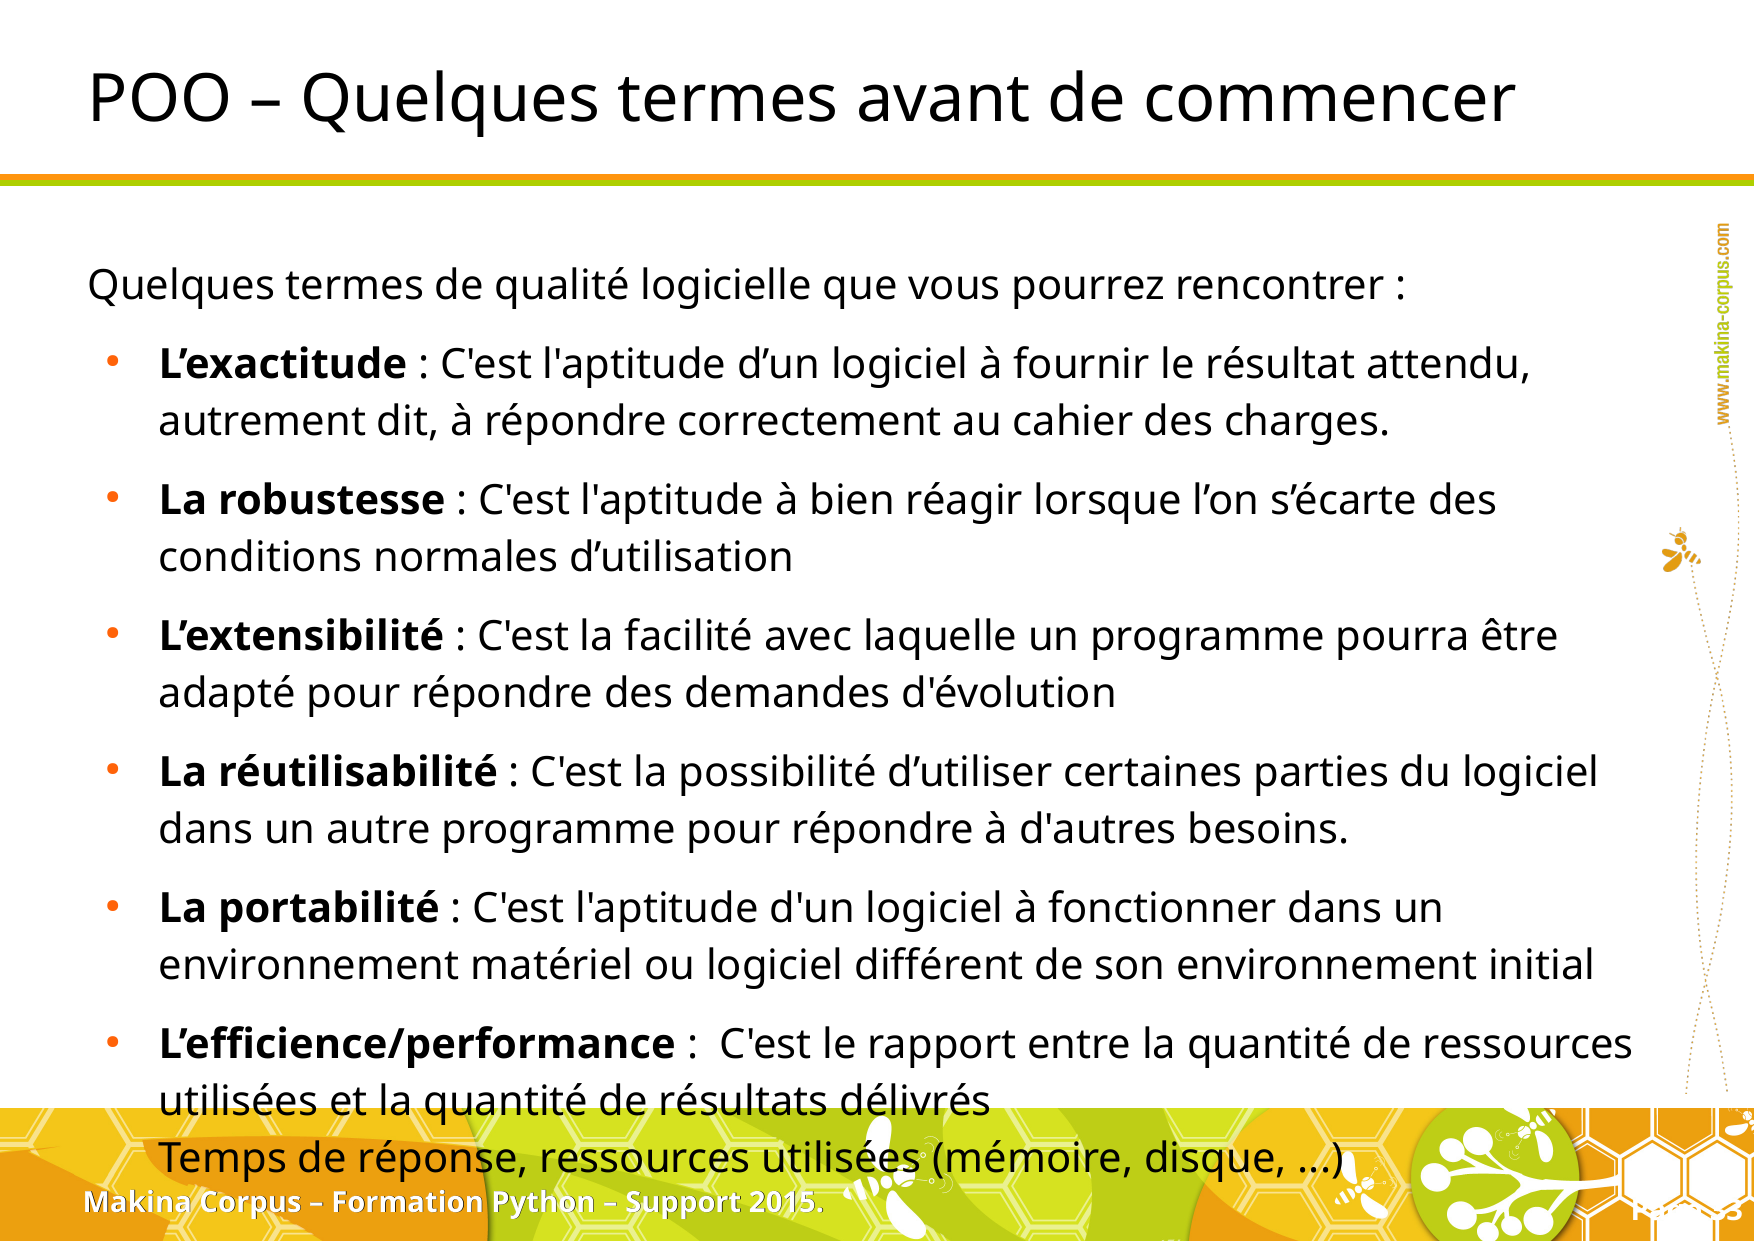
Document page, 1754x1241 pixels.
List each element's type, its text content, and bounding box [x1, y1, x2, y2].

picture [1639, 203, 1754, 1093]
picture [395, 1108, 405, 1112]
picture [0, 1108, 1754, 1241]
picture [480, 1108, 490, 1112]
picture [165, 1108, 176, 1112]
picture [725, 1108, 736, 1112]
picture [430, 1108, 441, 1112]
picture [846, 1108, 857, 1112]
list Quelques termes de qualité logicielle que vous pourrez rencontrer : L’exactitude : C'est l'aptitude d’un logiciel à fournir le résultat attendu, autrement dit, à répondre correctement au cahier des charges. La robustesse : C'est l'aptitude à bien réagir lorsque l’on s’écarte des conditions normales d’utilisation L’extensibilité : C'est la facilité avec laquelle un programme pourra être adapté pour répondre des demandes d'évolution La réutilisabilité : C'est la possibilité d’utiliser certaines parties du logiciel dans un autre programme pour répondre à d'autres besoins. La portabilité : C'est l'aptitude d'un logiciel à fonctionner dans un environnement matériel ou logiciel différent de son environnement initial L’efficience/performance : C'est le rapport entre la quantité de ressources utilisées et la quantité de résultats délivrés Temps de réponse, ressources utilisées (mémoire, disque, ...) [87, 254, 1667, 1046]
picture [605, 1108, 616, 1112]
picture [776, 1108, 786, 1112]
title POO – Quelques termes avant de commencer [87, 31, 1667, 160]
picture [456, 1108, 467, 1112]
